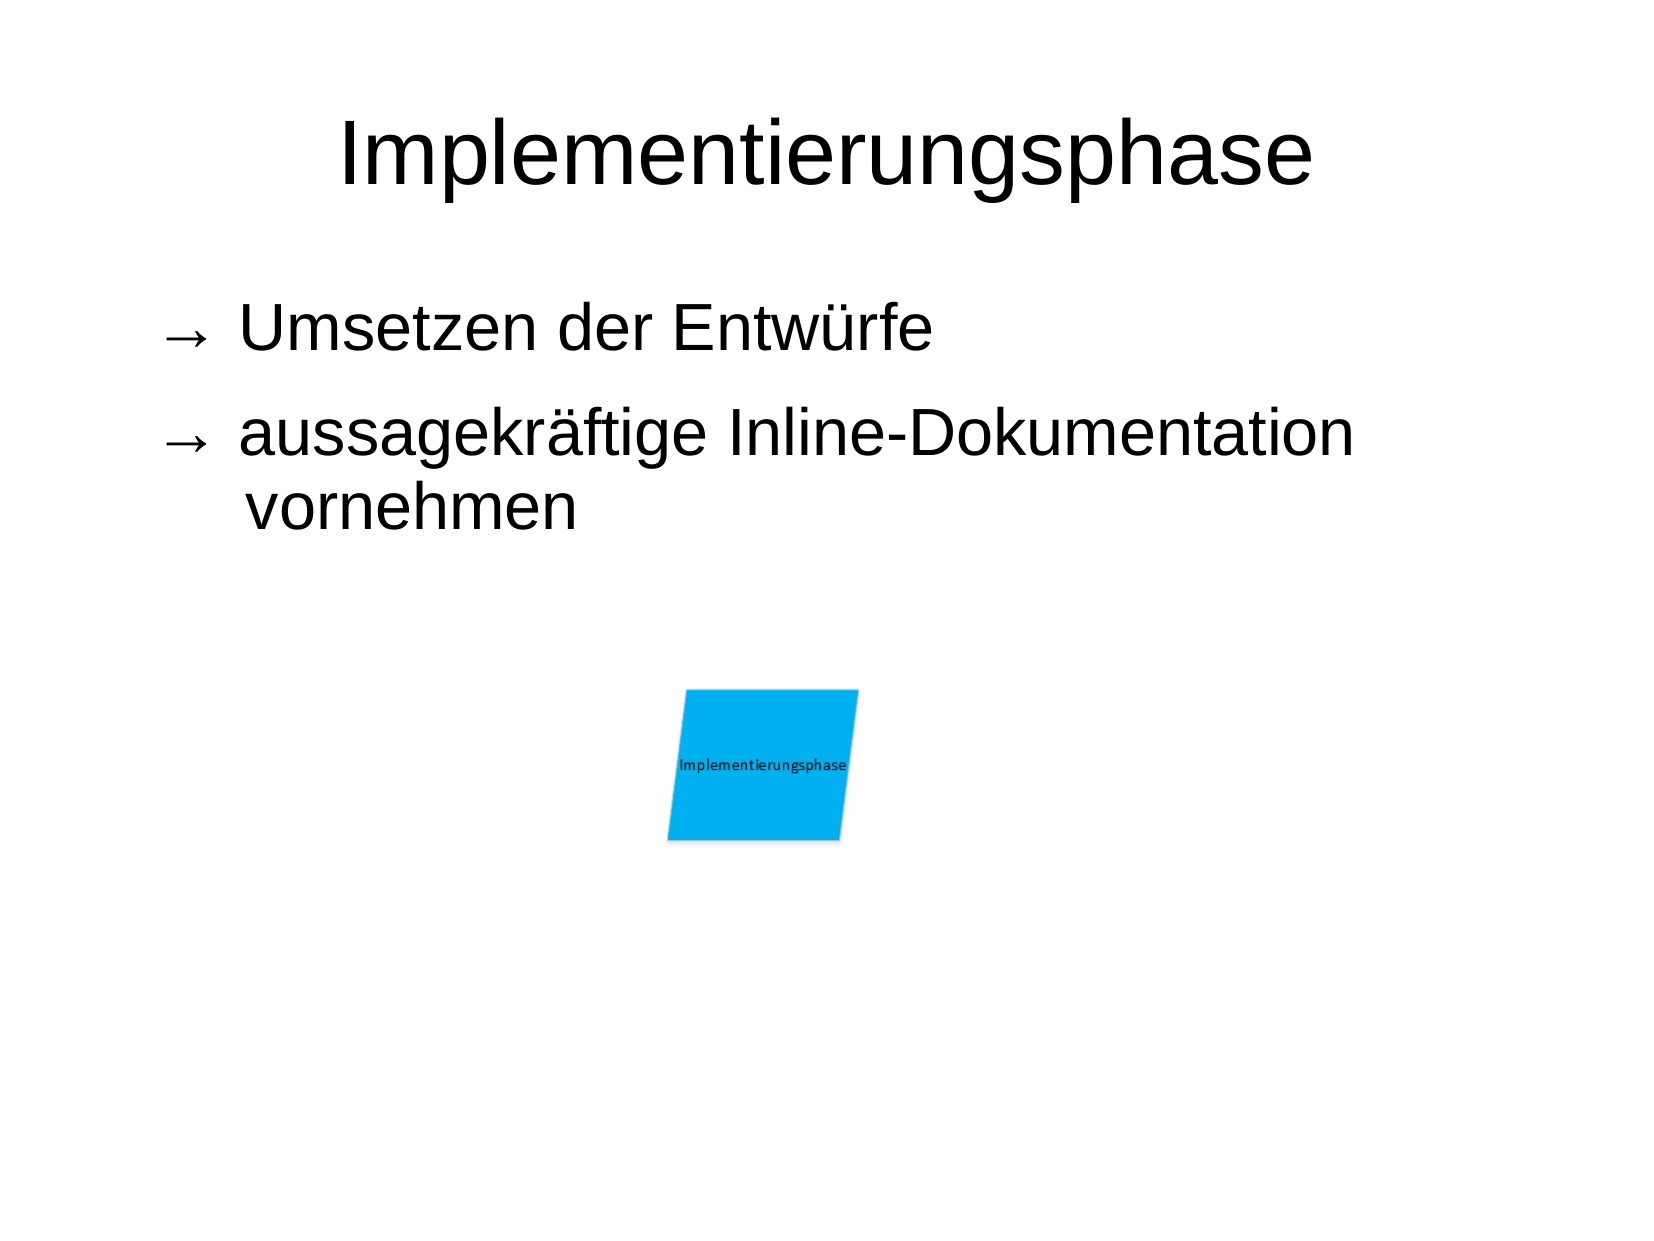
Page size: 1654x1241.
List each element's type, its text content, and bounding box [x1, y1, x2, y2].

title Implementierungsphase [82, 49, 1571, 257]
picture [661, 686, 866, 851]
list → Umsetzen der Entwürfe → aussagekräftige Inline-Dokumentation vornehmen [82, 290, 1571, 1109]
